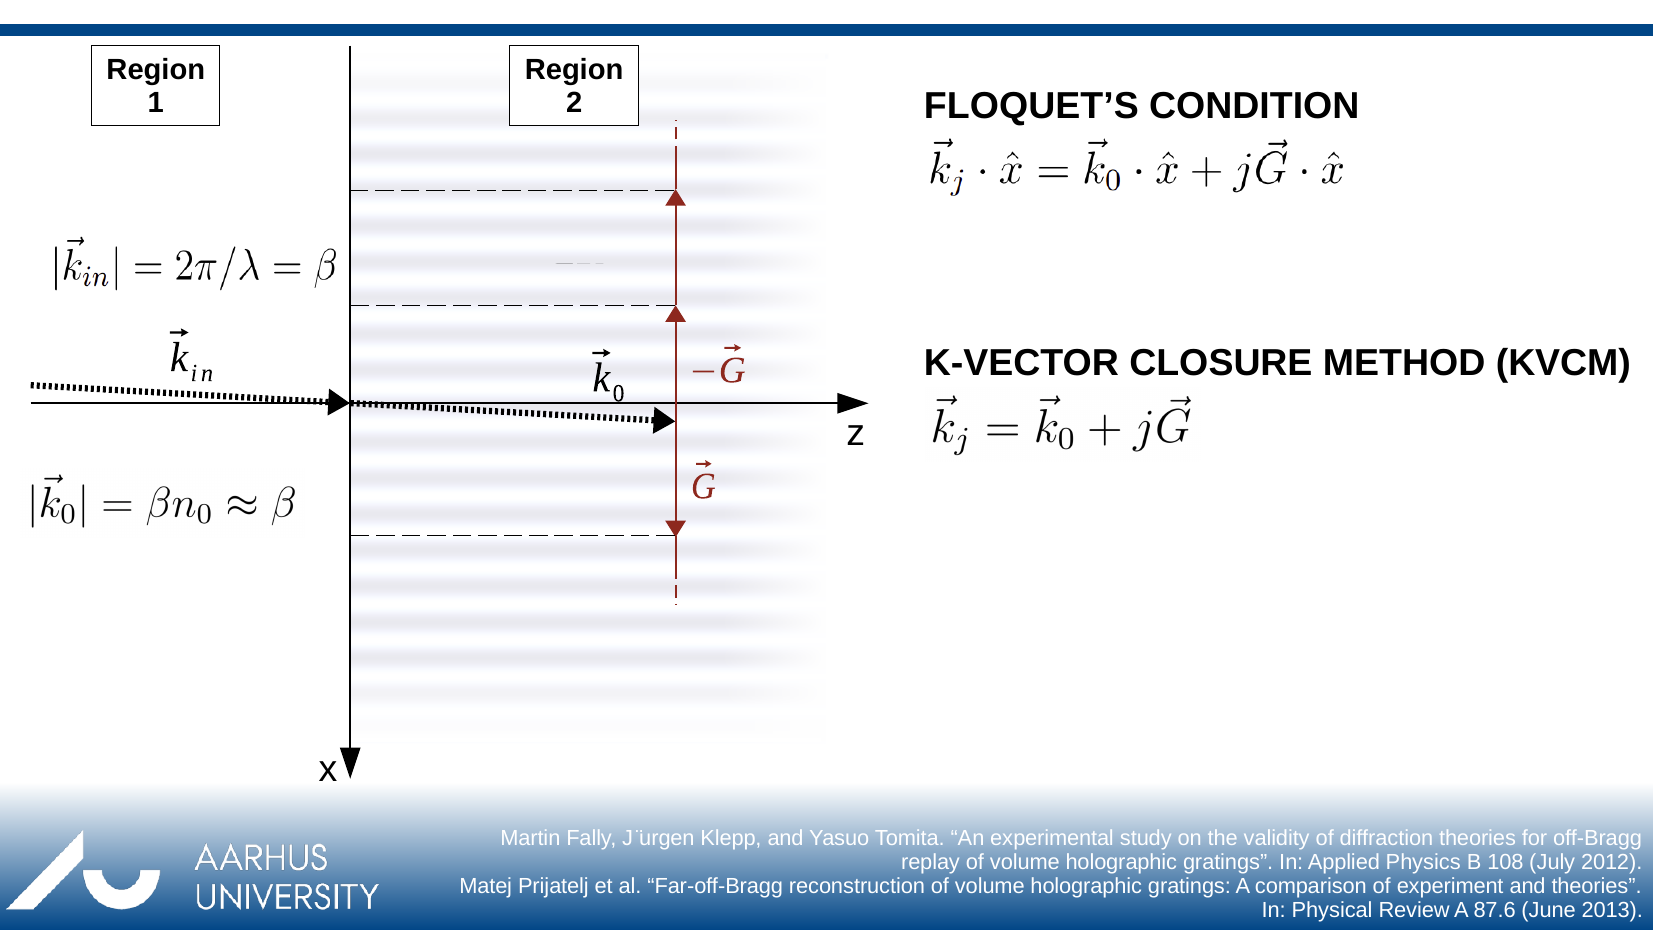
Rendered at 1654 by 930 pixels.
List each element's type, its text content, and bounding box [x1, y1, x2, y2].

text_box [351, 404, 830, 761]
text_box [169, 328, 189, 337]
text_box [171, 341, 189, 372]
text_box Martin Fally, J ̈urgen Klepp, and Yasuo Tomita. “An experimental study on the validity of diffraction theories for off-Bragg replay of volume holographic gratings”. In: Applied Physics B 108 (July 2012). Matej Prijatelj et al. “Far-off-Bragg reconstruction of volume holographic gratings: A comparison of experiment and theories”. In: Physical Review A 87.6 (June 2013). [443, 817, 1653, 930]
picture [26, 229, 344, 301]
picture [20, 468, 305, 538]
text_box [201, 369, 213, 382]
picture [919, 134, 1355, 204]
picture [925, 387, 1201, 462]
text_box [348, 43, 832, 402]
text_box K-VECTOR CLOSURE METHOD (KVCM) [909, 333, 1647, 391]
text_box x [303, 739, 353, 797]
text_box FLOQUET’S CONDITION [909, 77, 1477, 134]
text_box z [831, 404, 881, 461]
text_box [191, 369, 196, 382]
text_box Region 1 [91, 45, 220, 126]
picture [5, 829, 414, 917]
text_box Region 2 [509, 45, 639, 126]
